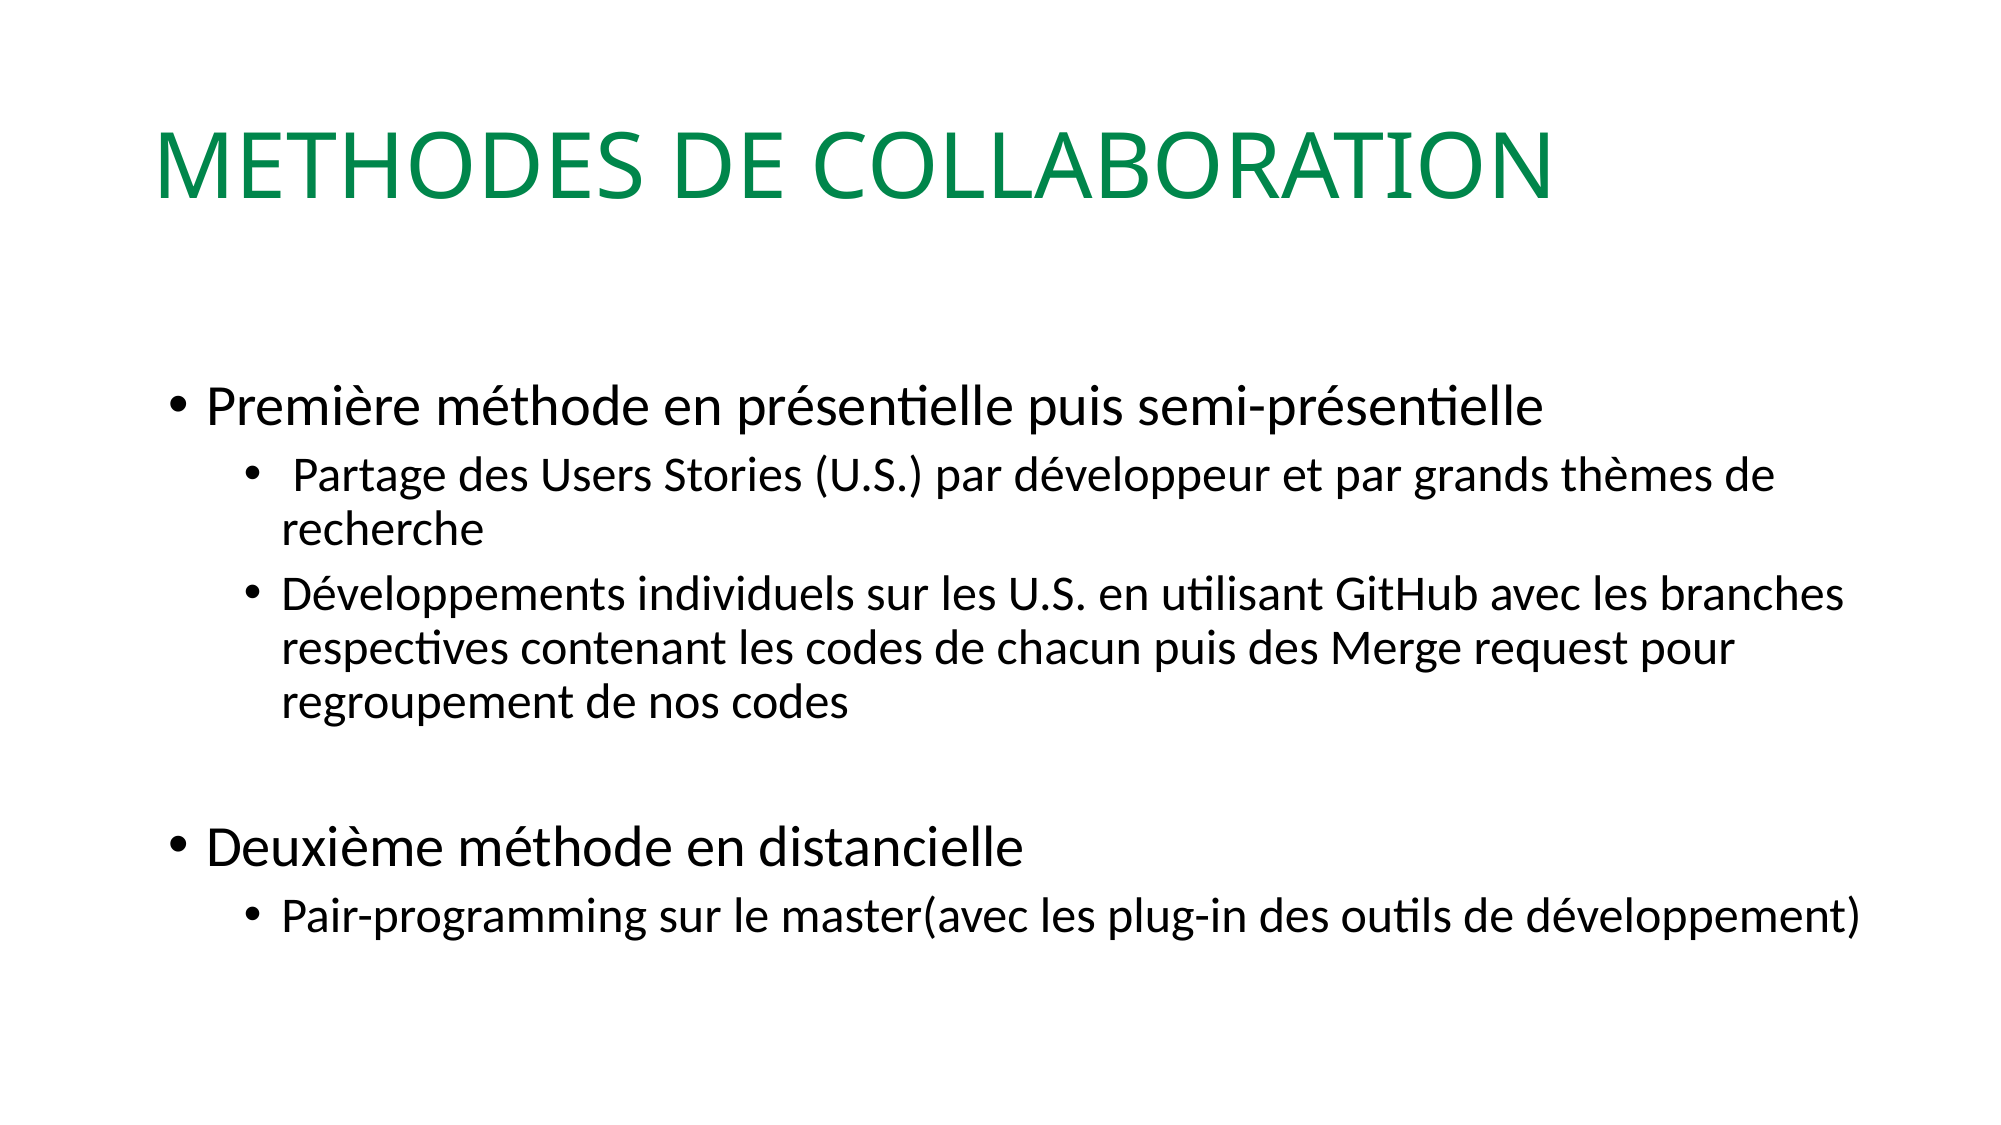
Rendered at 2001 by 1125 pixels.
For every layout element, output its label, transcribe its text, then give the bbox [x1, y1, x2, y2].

list Première méthode en présentielle puis semi-présentielle Partage des Users Stories (U.S.) par développeur et par grands thèmes de recherche Développements individuels sur les U.S. en utilisant GitHub avec les branches respectives contenant les codes de chacun puis des Merge request pour regroupement de nos codes Deuxième méthode en distancielle Pair-programming sur le master(avec les plug-in des outils de développement) [153, 277, 1879, 992]
title METHODES DE COLLABORATION [137, 59, 1863, 278]
